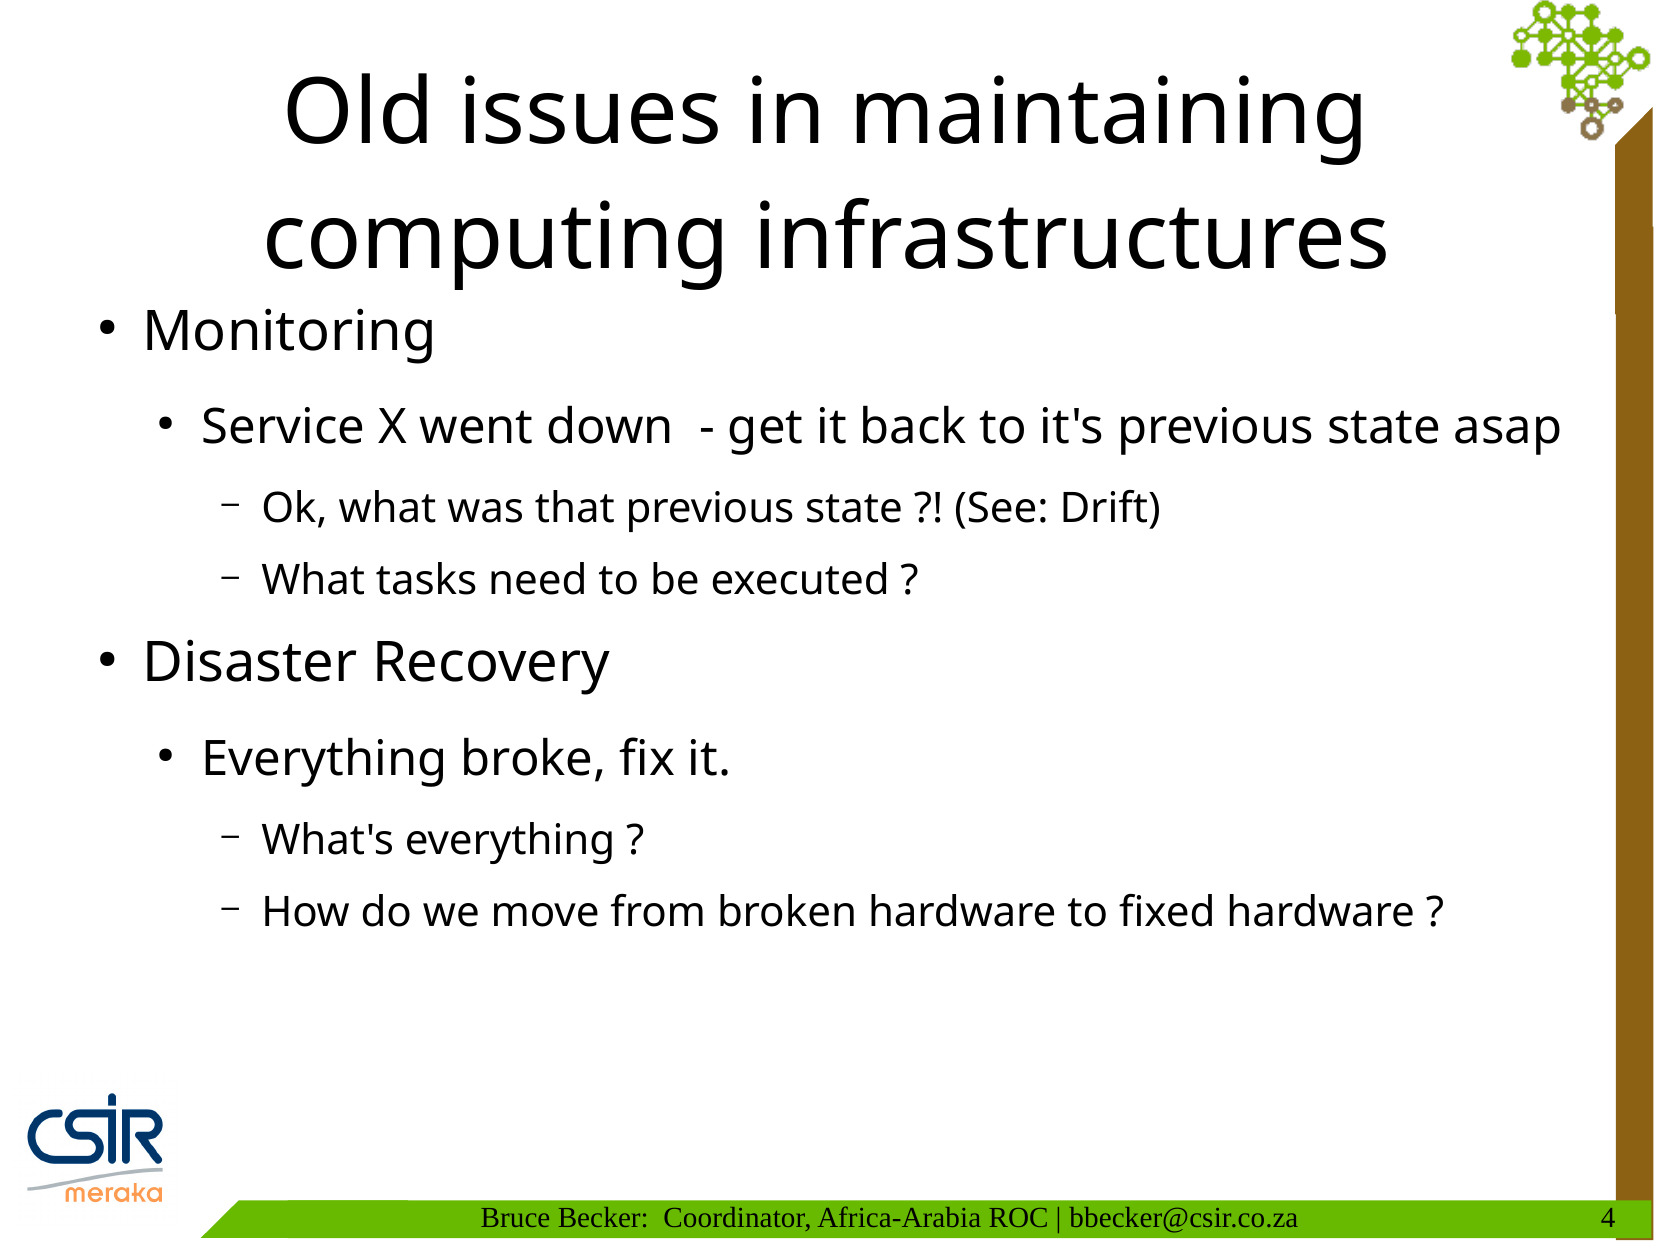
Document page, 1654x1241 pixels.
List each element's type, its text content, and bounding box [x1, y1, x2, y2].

list Monitoring Service X went down - get it back to it's previous state asap Ok, what was that previous state ?! (See: Drift) What tasks need to be executed ? Disaster Recovery Everything broke, fix it. What's everything ? How do we move from broken hardware to fixed hardware ? [82, 290, 1571, 1010]
title Old issues in maintaining computing infrastructures [82, 60, 1571, 282]
picture [12, 1074, 178, 1225]
picture [1503, 0, 1654, 144]
